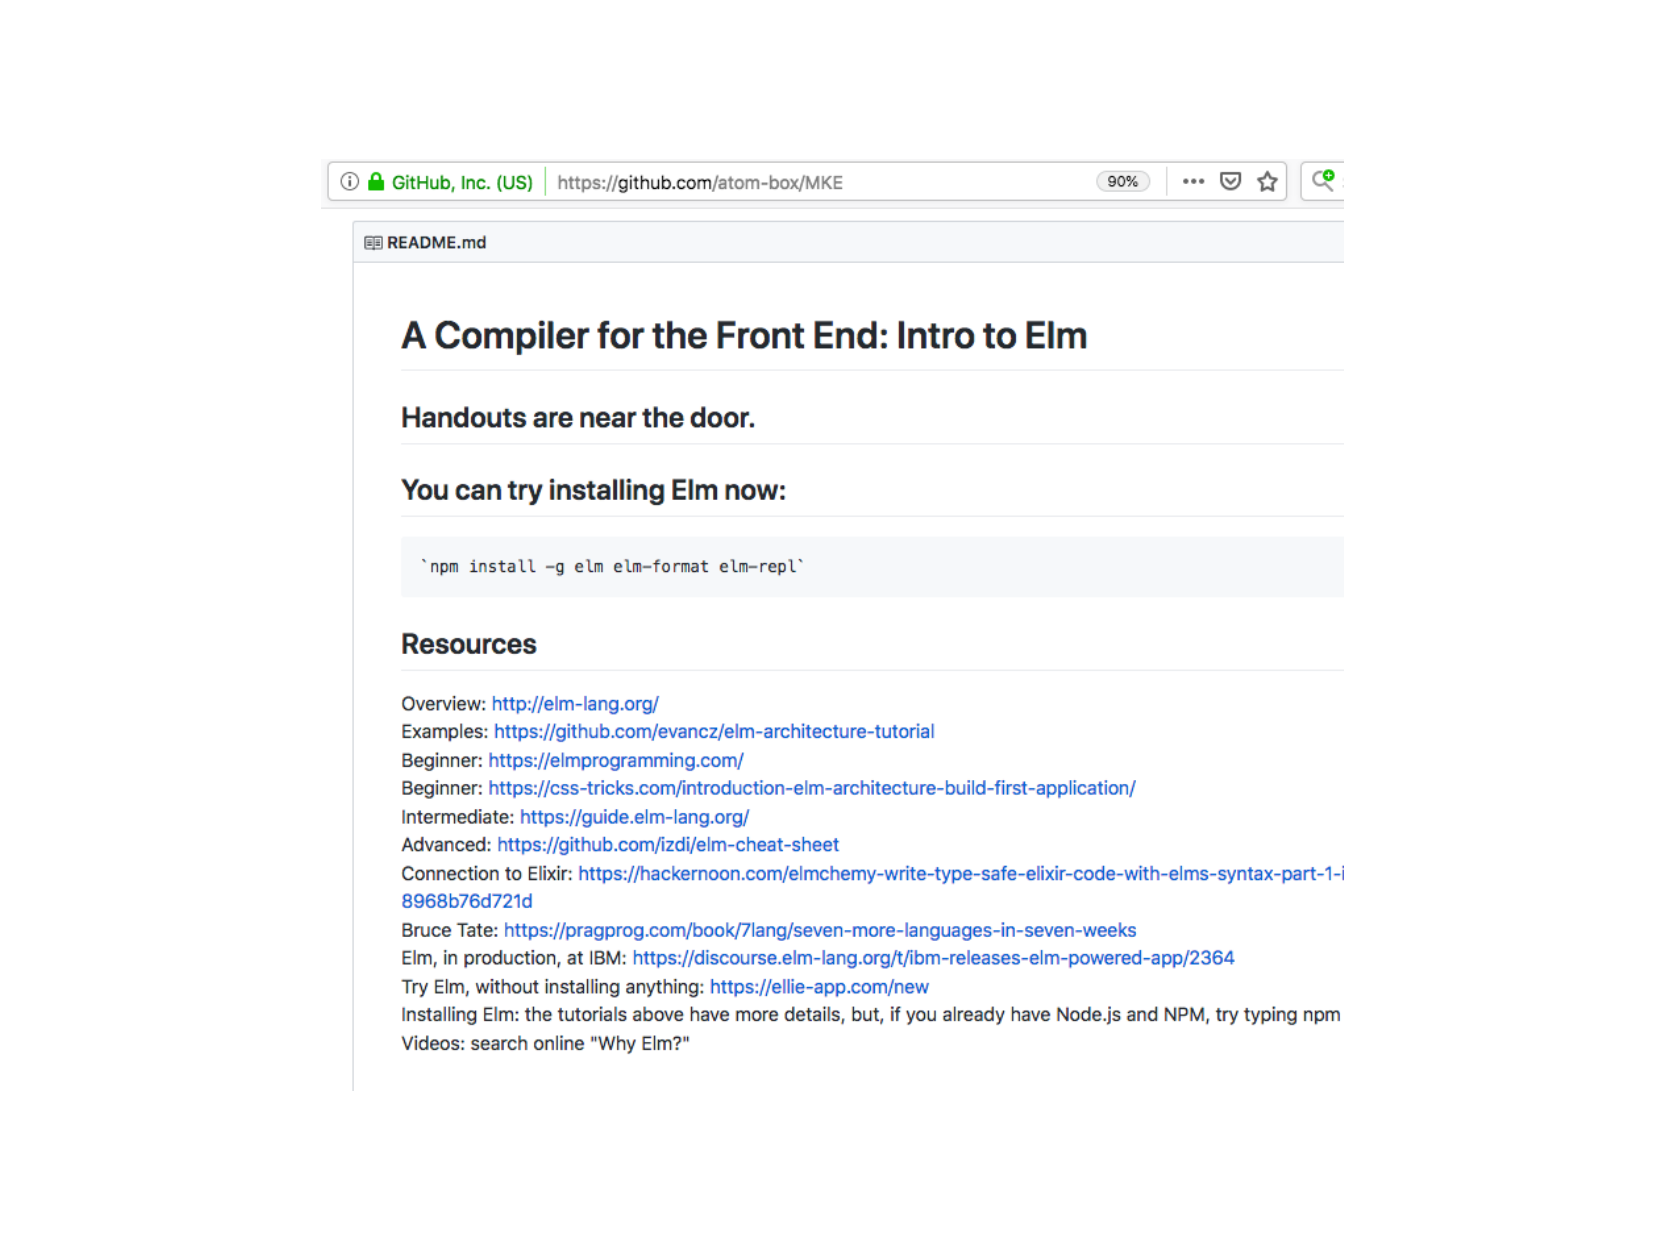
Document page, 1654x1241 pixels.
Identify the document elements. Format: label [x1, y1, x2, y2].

picture [321, 159, 1344, 1091]
